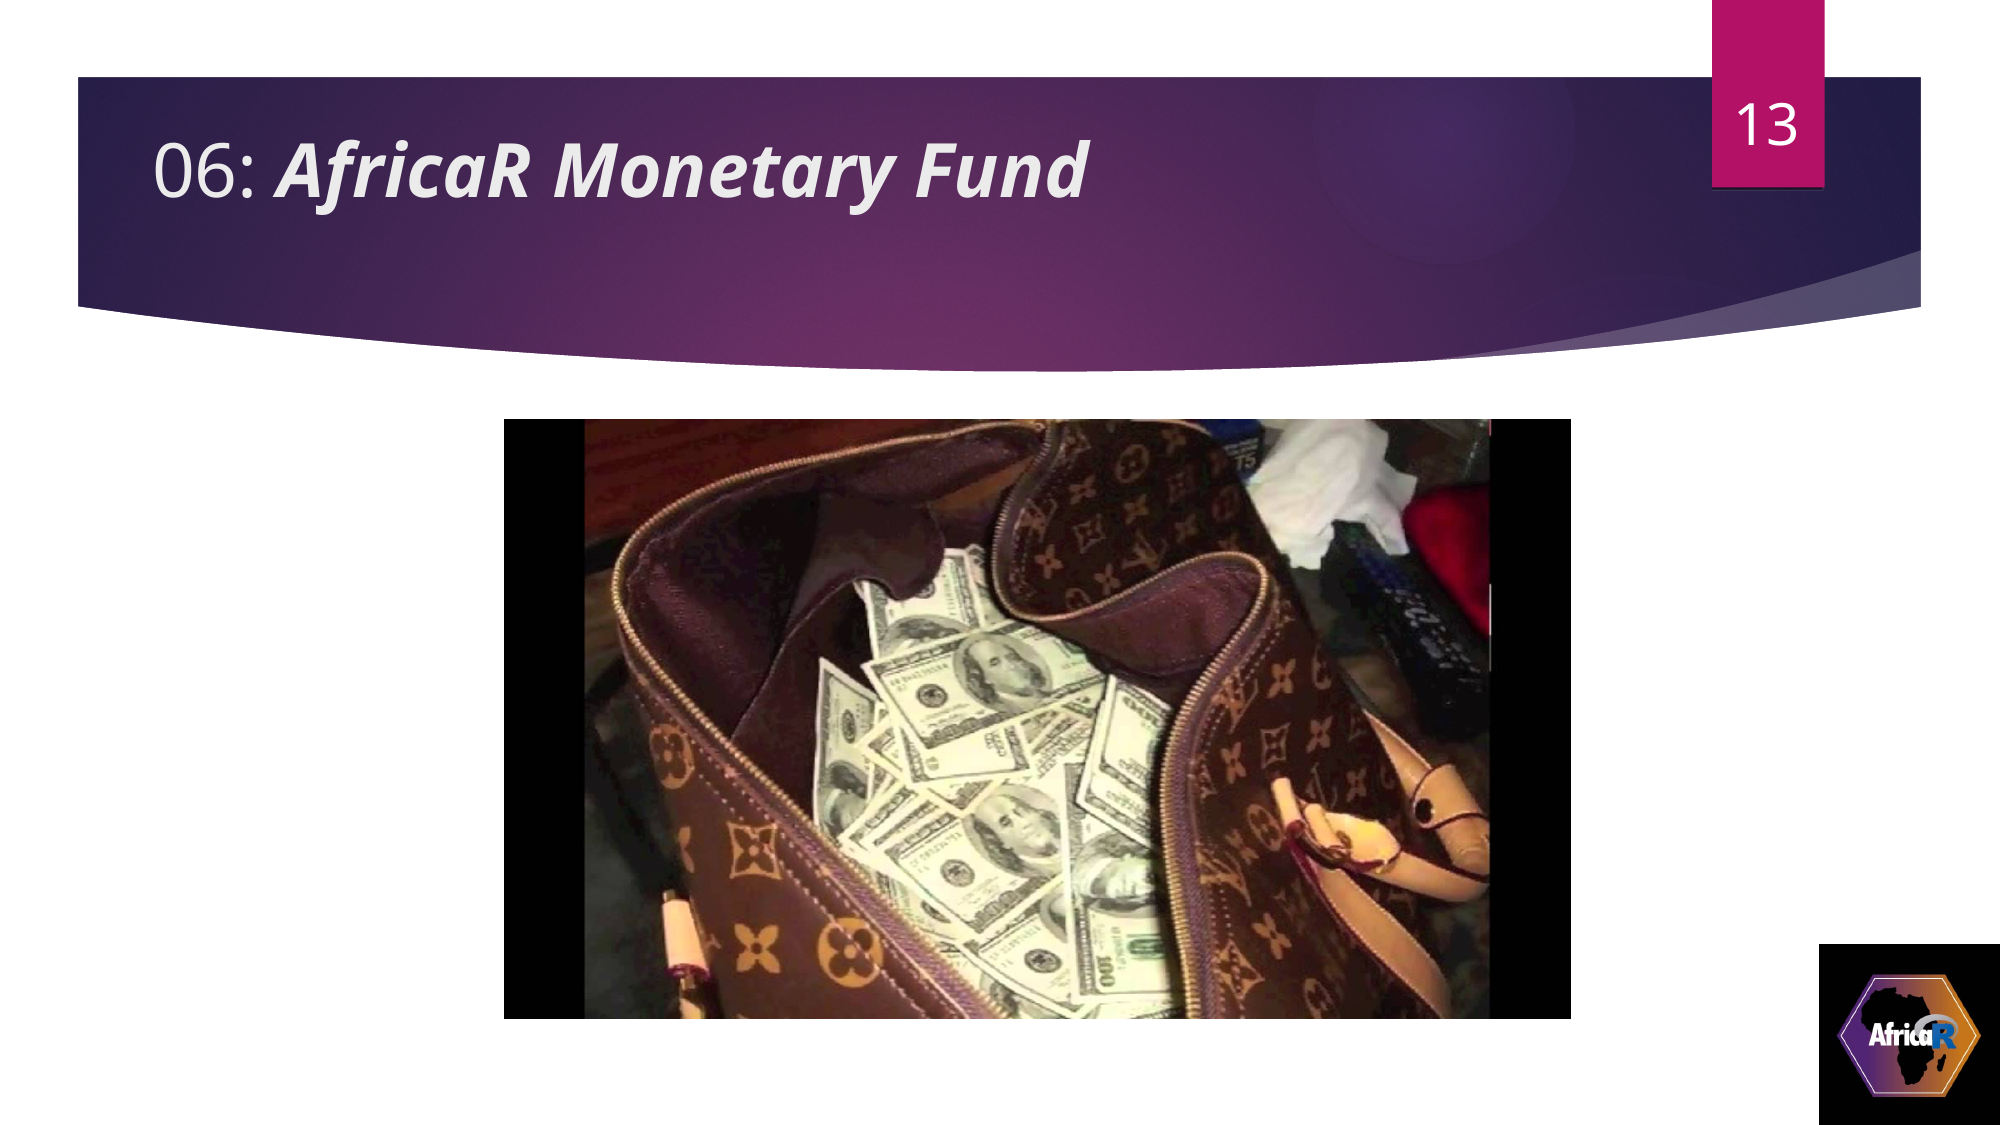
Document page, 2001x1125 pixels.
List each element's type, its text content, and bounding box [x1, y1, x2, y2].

title 06: AfricaR Monetary Fund [137, 124, 1571, 302]
picture [1819, 944, 2000, 1125]
picture [79, 78, 1920, 371]
picture [504, 419, 1571, 1019]
